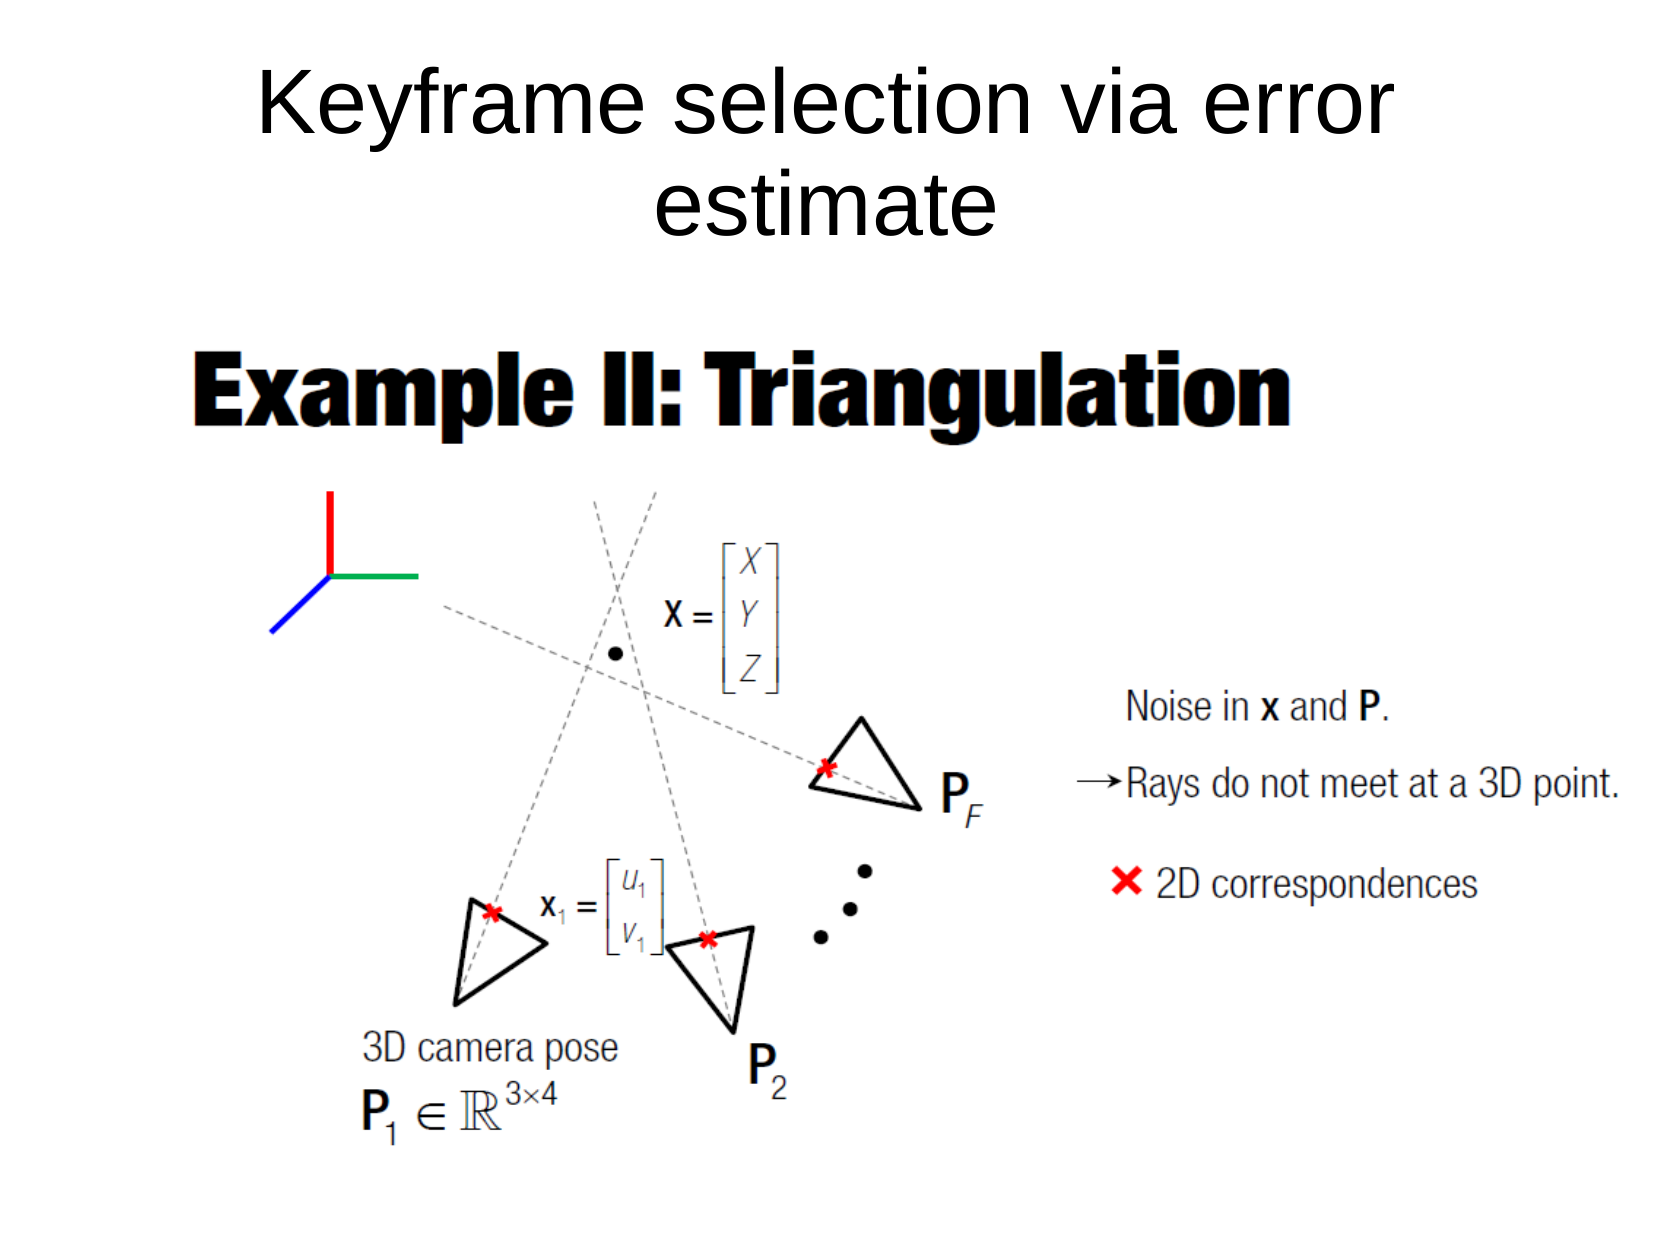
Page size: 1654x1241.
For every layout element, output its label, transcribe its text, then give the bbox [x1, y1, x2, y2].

picture [23, 307, 1619, 1158]
title Keyframe selection via error estimate [82, 49, 1571, 257]
